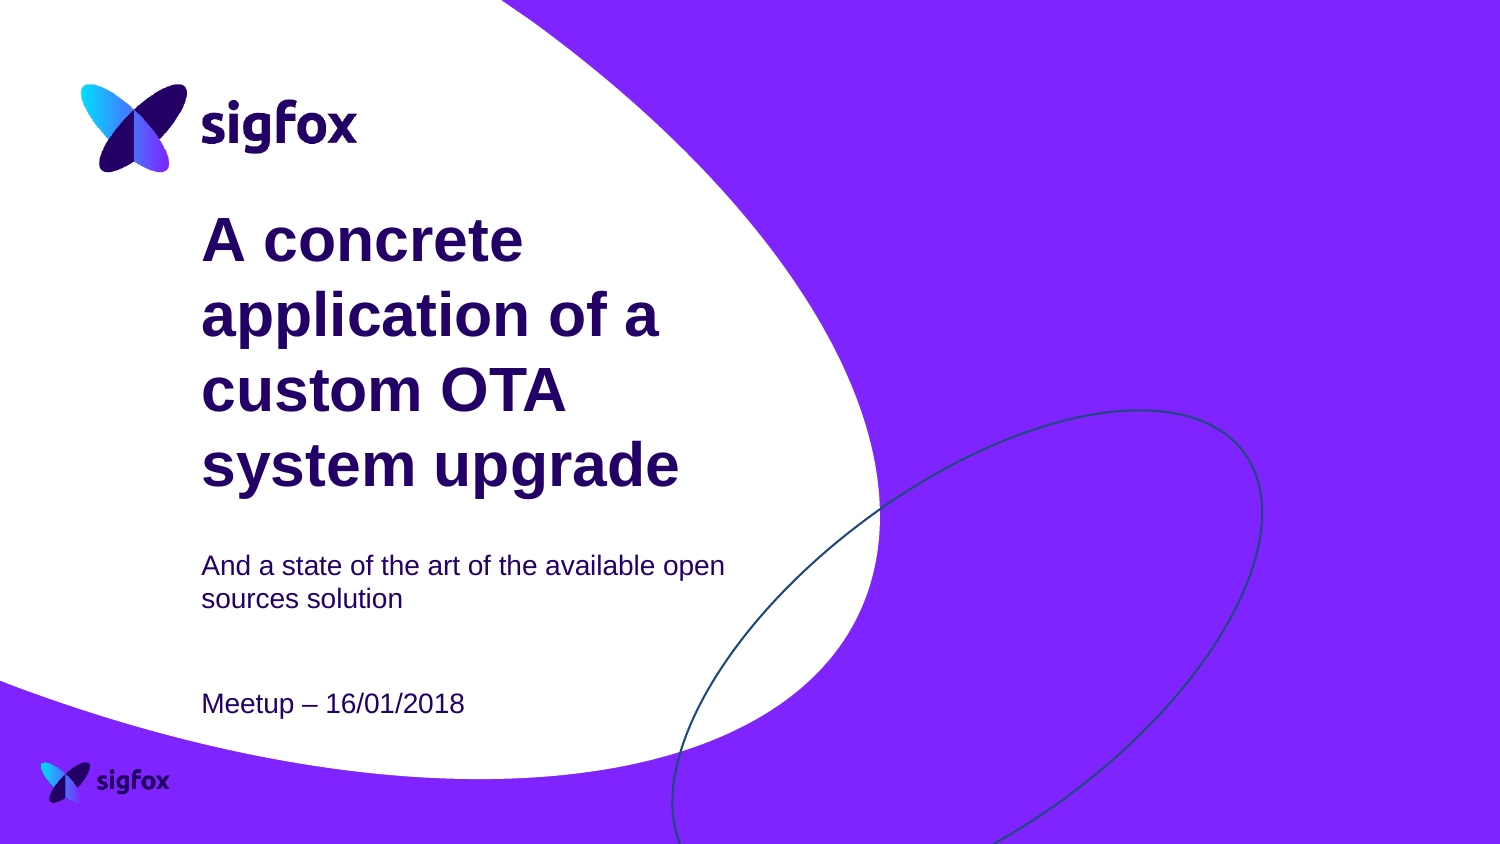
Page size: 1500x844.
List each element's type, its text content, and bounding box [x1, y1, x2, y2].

picture [36, 760, 175, 804]
picture [71, 80, 369, 175]
text_box A concrete application of a custom OTA system upgrade [201, 198, 728, 524]
text_box And a state of the art of the available open sources solution Meetup – 16/01/2018 [201, 546, 728, 615]
